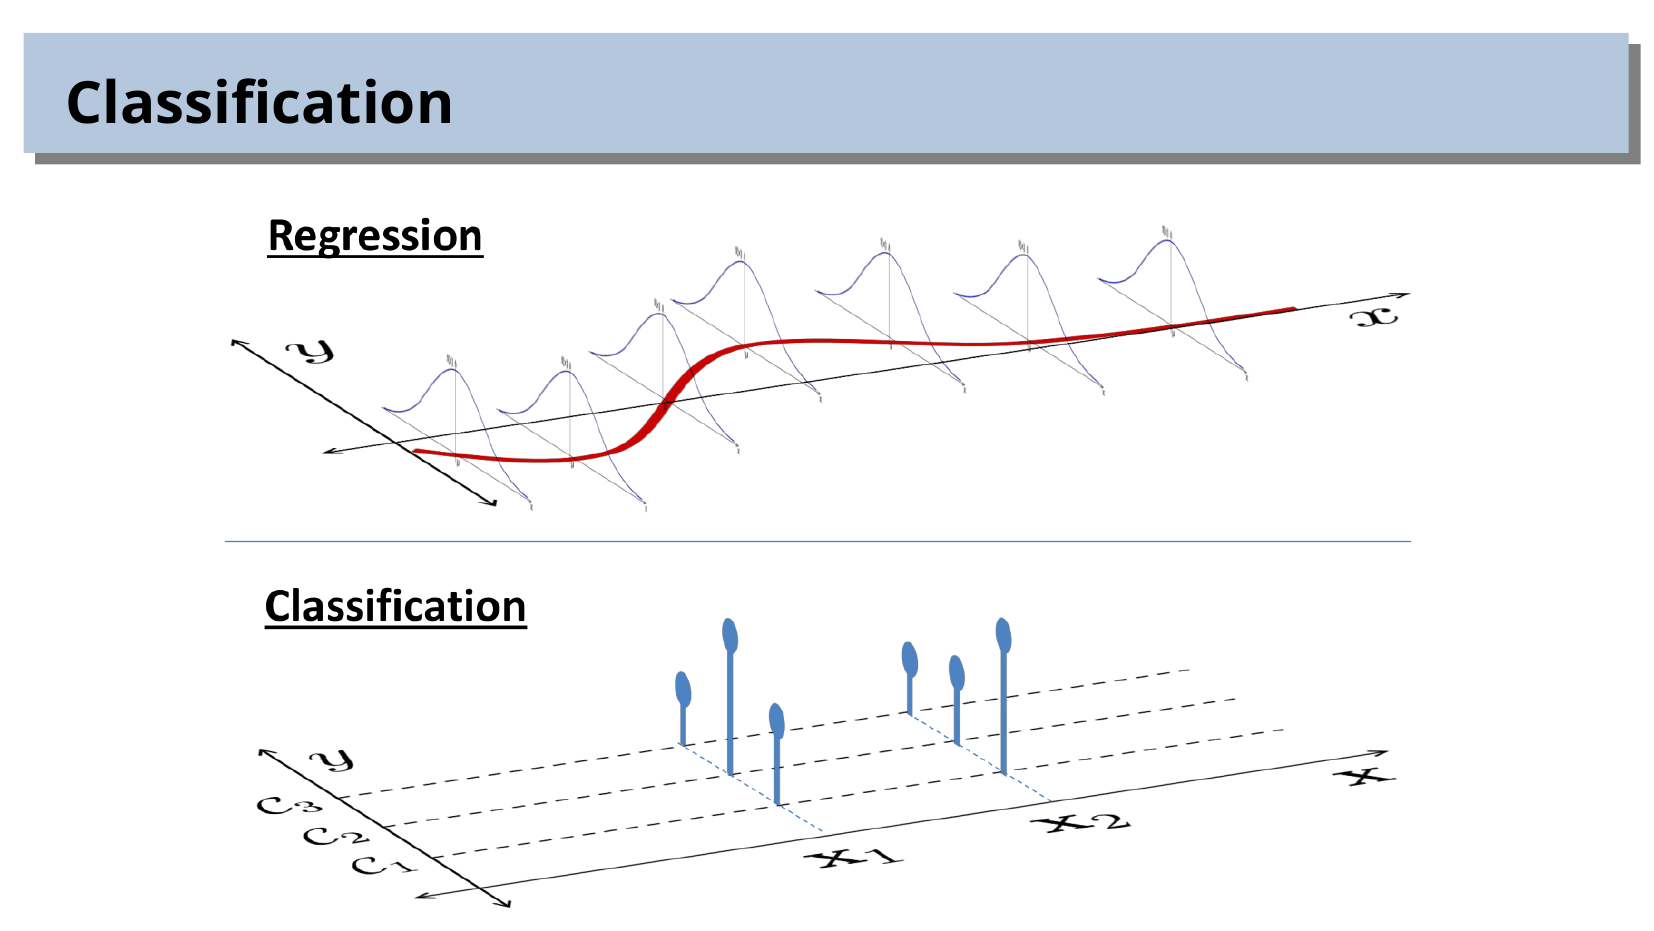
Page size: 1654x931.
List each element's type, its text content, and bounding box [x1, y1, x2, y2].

picture [225, 186, 1411, 918]
text_box Classification [51, 54, 652, 135]
text_box [23, 32, 1629, 153]
